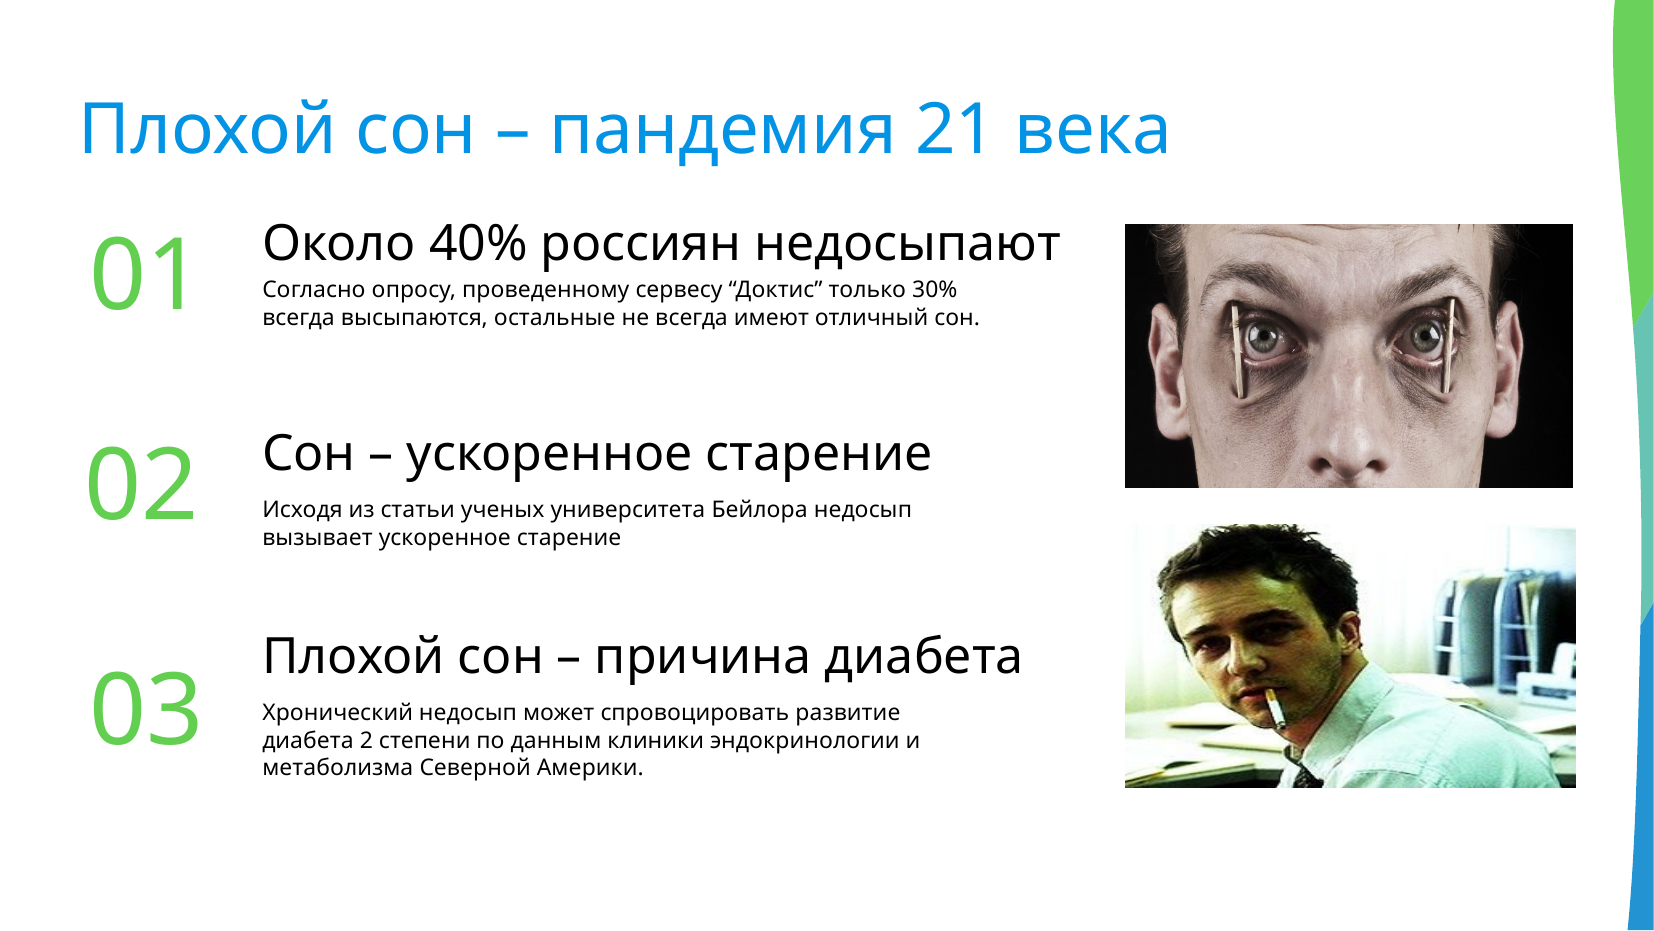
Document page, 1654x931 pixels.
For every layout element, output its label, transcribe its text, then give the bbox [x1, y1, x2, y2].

text_box Исходя из статьи ученых университета Бейлора недосып вызывает ускоренное старение [247, 487, 963, 558]
text_box 03 [74, 637, 231, 773]
text_box 01 [74, 202, 231, 338]
text_box 02 [69, 412, 225, 548]
text_box Около 40% россиян недосыпают [247, 202, 1088, 278]
picture [1125, 524, 1576, 788]
text_box Плохой сон – пандемия 21 века [63, 74, 1275, 175]
text_box Согласно опросу, проведенному сервесу “Доктис” только 30% всегда высыпаются, остальные не всегда имеют отличный сон. [247, 267, 1013, 338]
text_box Плохой сон – причина диабета [247, 615, 1043, 691]
picture [1125, 224, 1573, 488]
text_box Сон – ускоренное старение [247, 412, 1125, 488]
text_box Хронический недосып может спровоцировать развитие диабета 2 степени по данным клиники эндокринологии и метаболизма Северной Америки. [247, 690, 1013, 788]
